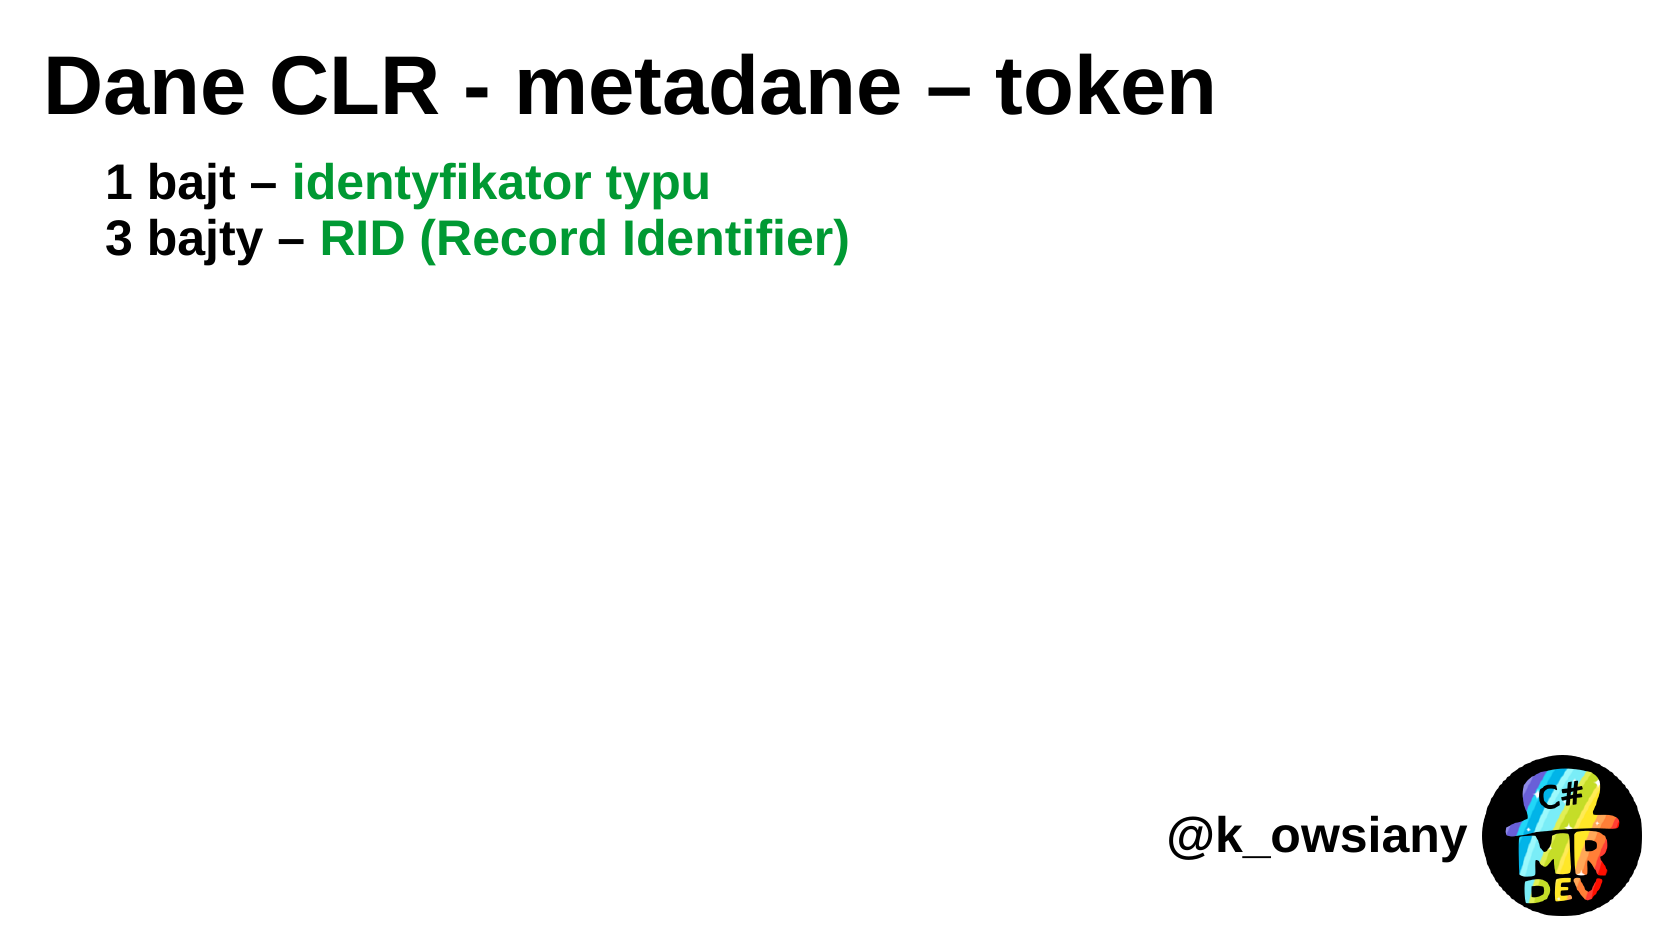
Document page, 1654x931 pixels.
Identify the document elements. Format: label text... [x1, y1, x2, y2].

text_box Dane CLR - metadane – token [28, 31, 1494, 140]
picture [1482, 755, 1642, 916]
text_box 1 bajt – identyfikator typu 3 bajty – RID (Record Identifier) [90, 146, 1193, 330]
